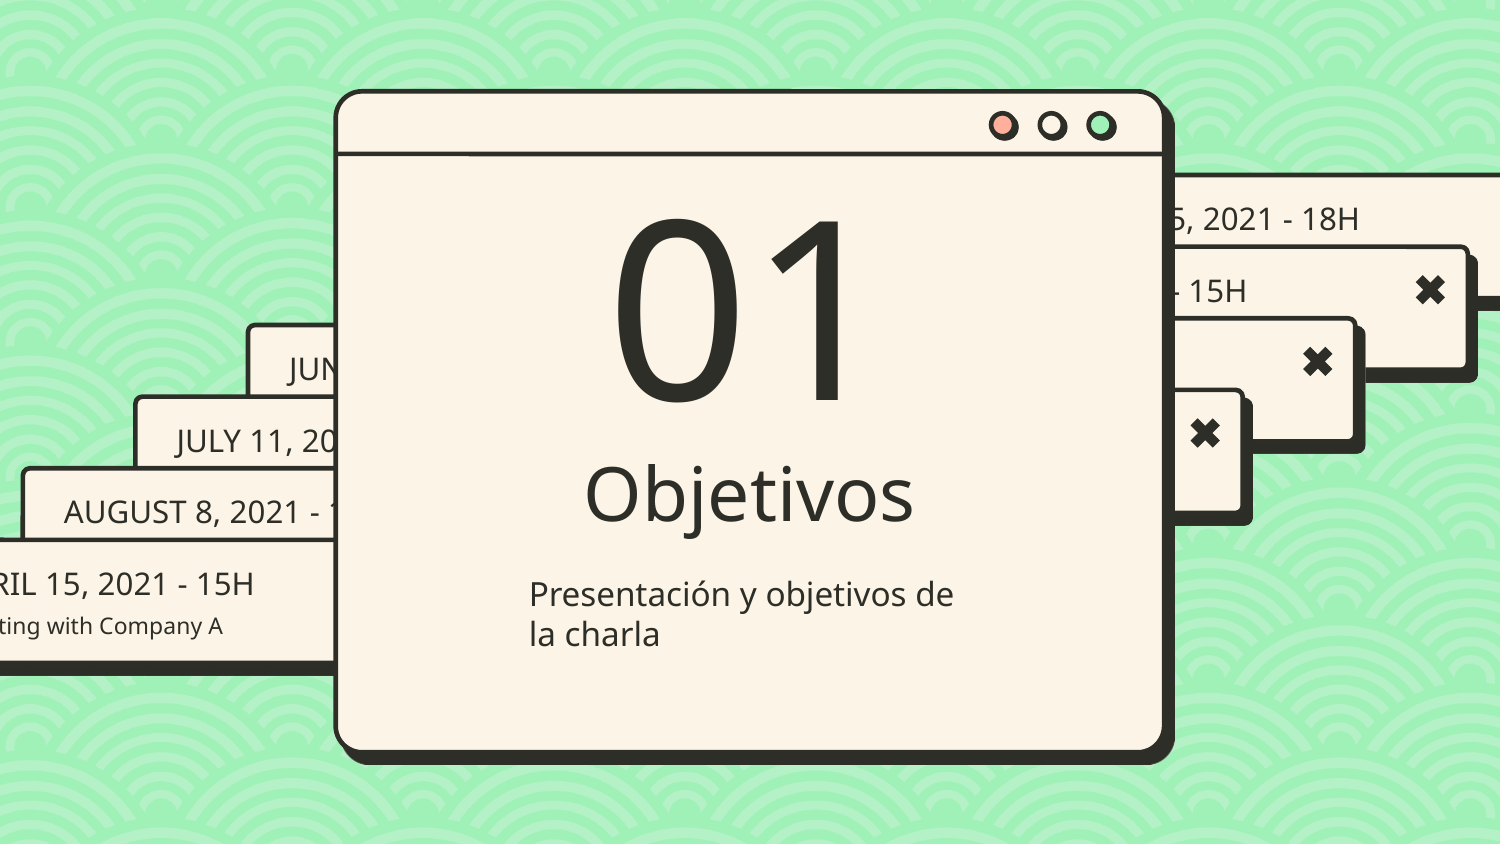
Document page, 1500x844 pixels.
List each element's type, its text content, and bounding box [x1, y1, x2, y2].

title Objetivos [494, 422, 1006, 561]
picture [0, 311, 1500, 844]
picture [0, 0, 1500, 537]
title 01 [512, 192, 988, 408]
subtitle Presentación y objetivos de la charla [513, 566, 989, 660]
